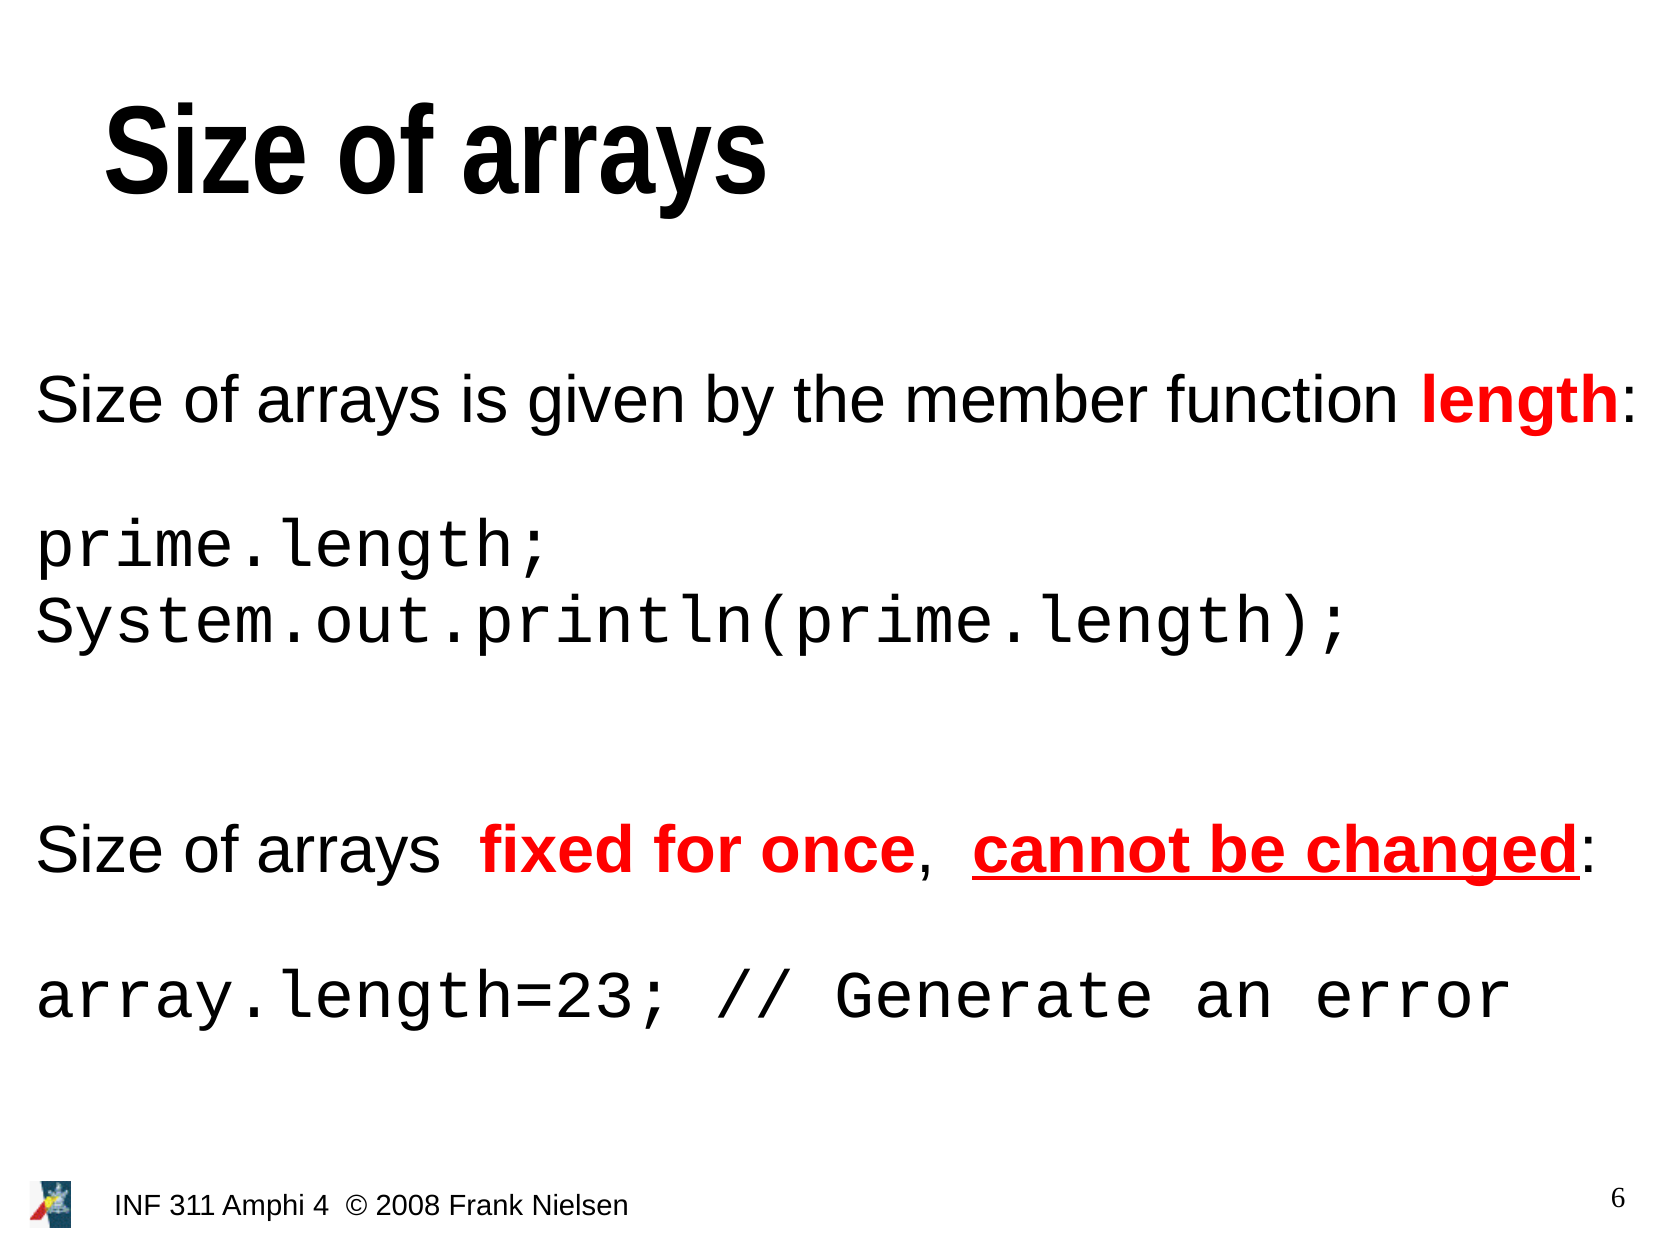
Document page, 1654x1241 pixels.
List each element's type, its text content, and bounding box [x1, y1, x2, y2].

text_box Size of arrays is given by the member function length: prime.length; System.out.println(prime.length); Size of arrays fixed for once, cannot be changed: array.length=23; // Generate an error [20, 354, 1654, 1046]
picture [29, 1181, 71, 1228]
text_box Size of arrays [88, 69, 785, 227]
